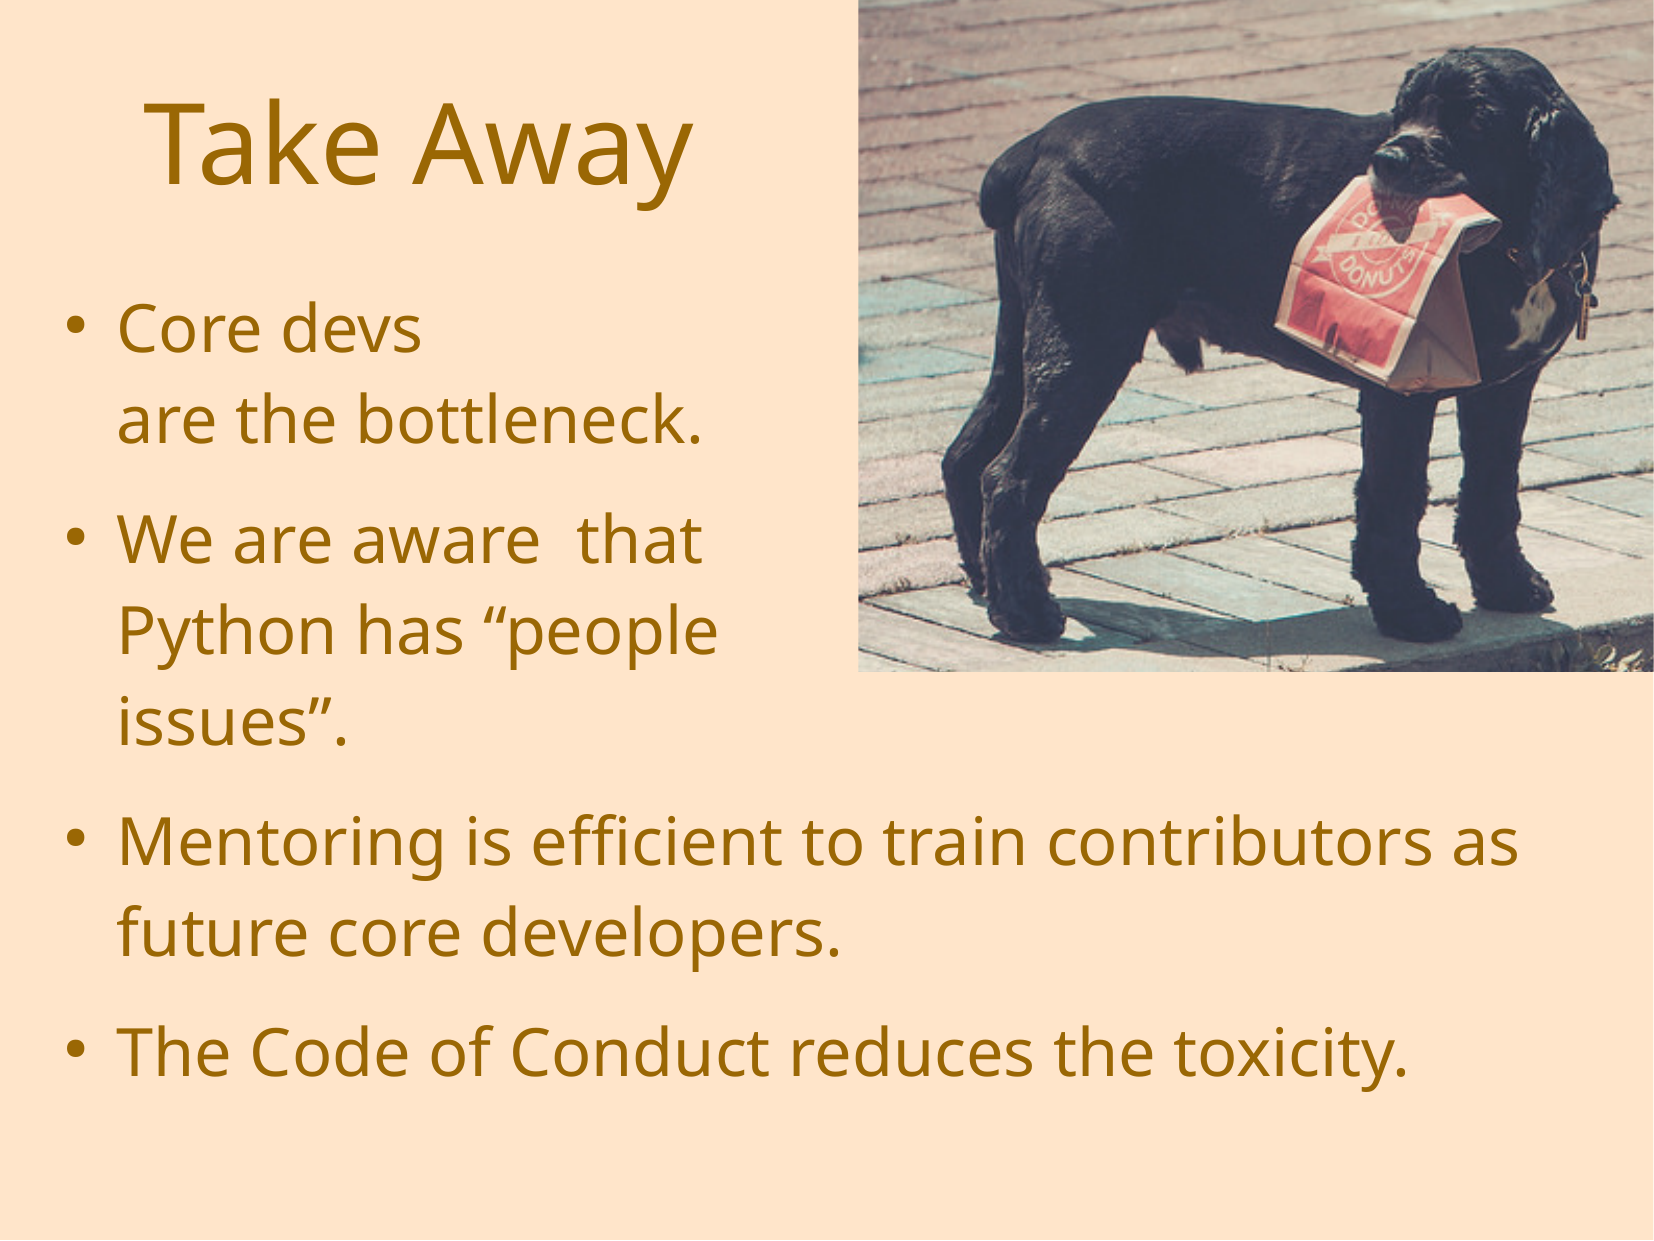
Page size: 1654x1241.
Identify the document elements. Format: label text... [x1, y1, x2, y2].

list Core devs are the bottleneck. We are aware that Python has “people issues”. Mentoring is efficient to train contributors as future core developers. The Code of Conduct reduces the toxicity. [46, 281, 1598, 1122]
list Take Away [20, 64, 818, 197]
picture [858, 0, 1654, 672]
